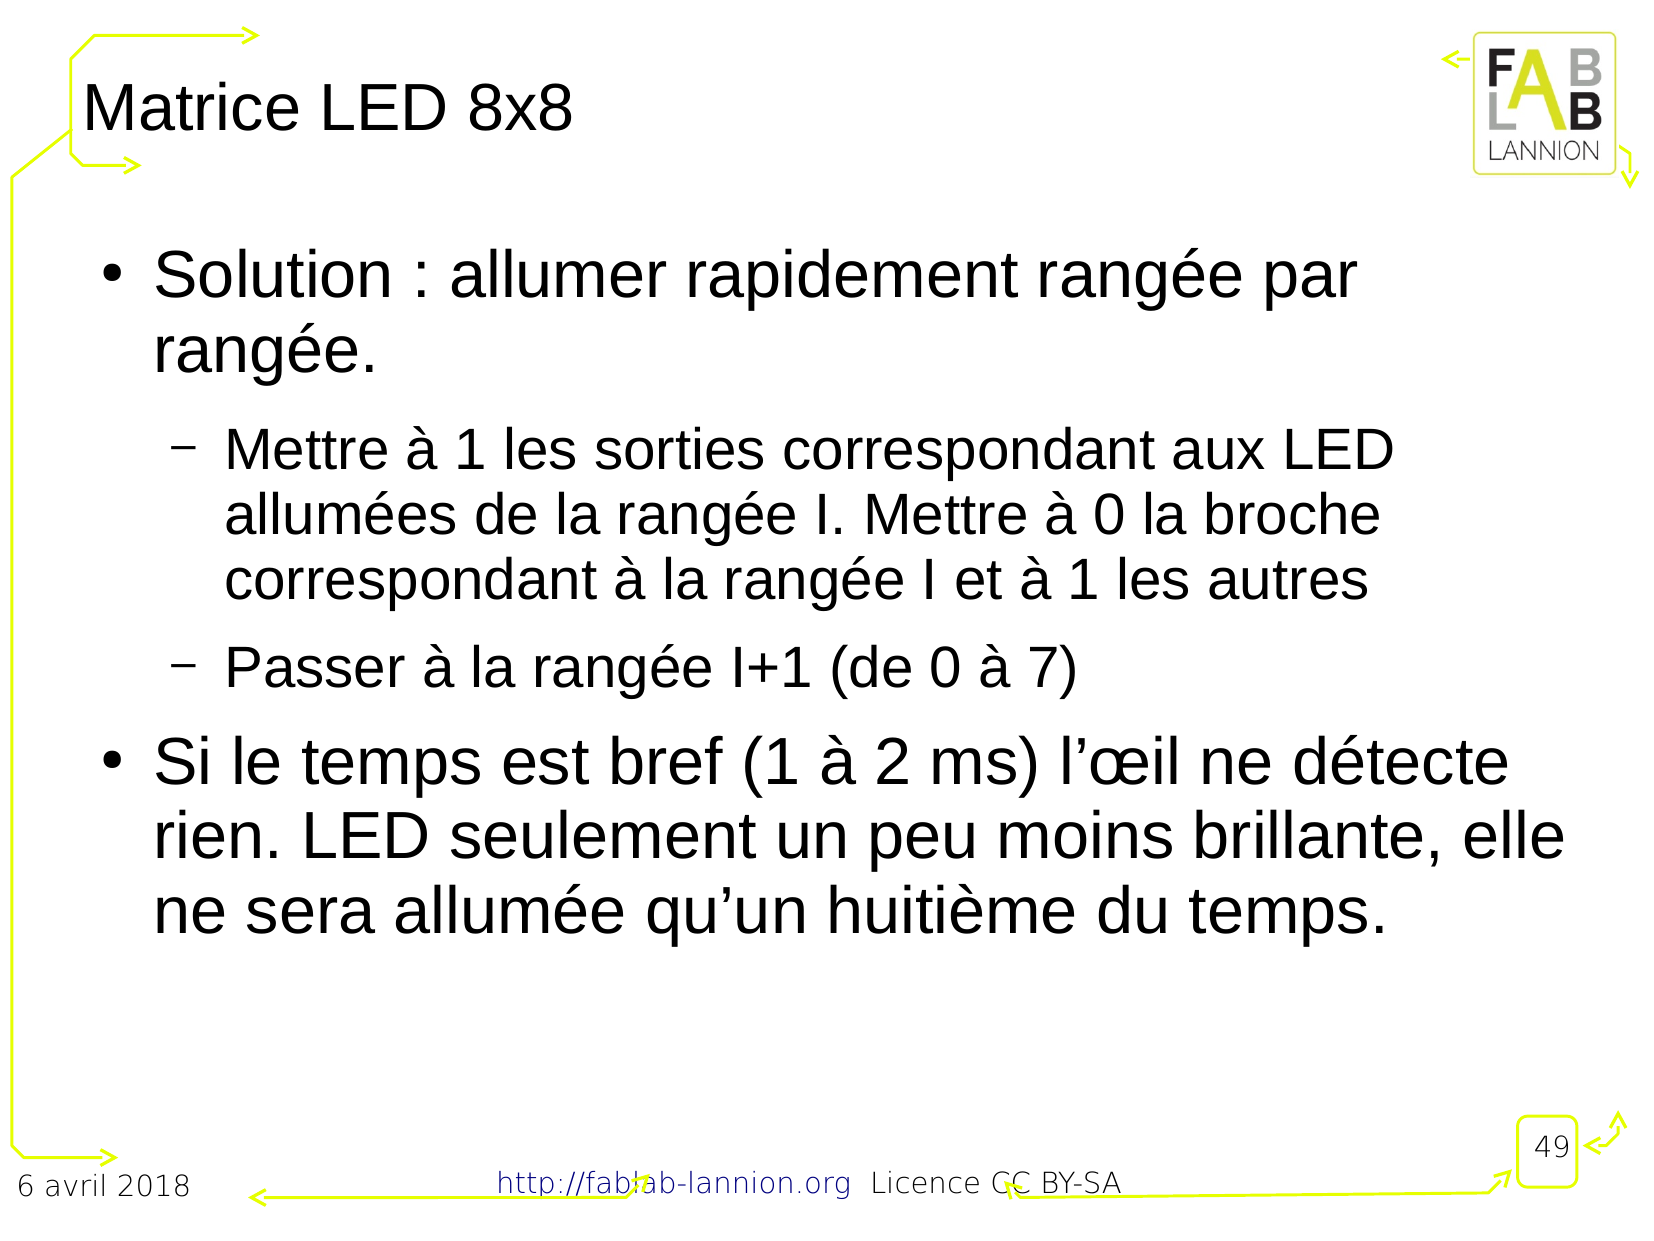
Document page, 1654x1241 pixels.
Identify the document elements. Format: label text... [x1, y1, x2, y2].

list Solution : allumer rapidement rangée par rangée. Mettre à 1 les sorties correspondant aux LED allumées de la rangée I. Mettre à 0 la broche correspondant à la rangée I et à 1 les autres Passer à la rangée I+1 (de 0 à 7) Si le temps est bref (1 à 2 ms) l’œil ne détecte rien. LED seulement un peu moins brillante, elle ne sera allumée qu’un huitième du temps. [82, 237, 1571, 981]
title Matrice LED 8x8 [82, 49, 1441, 166]
picture [1470, 29, 1619, 178]
